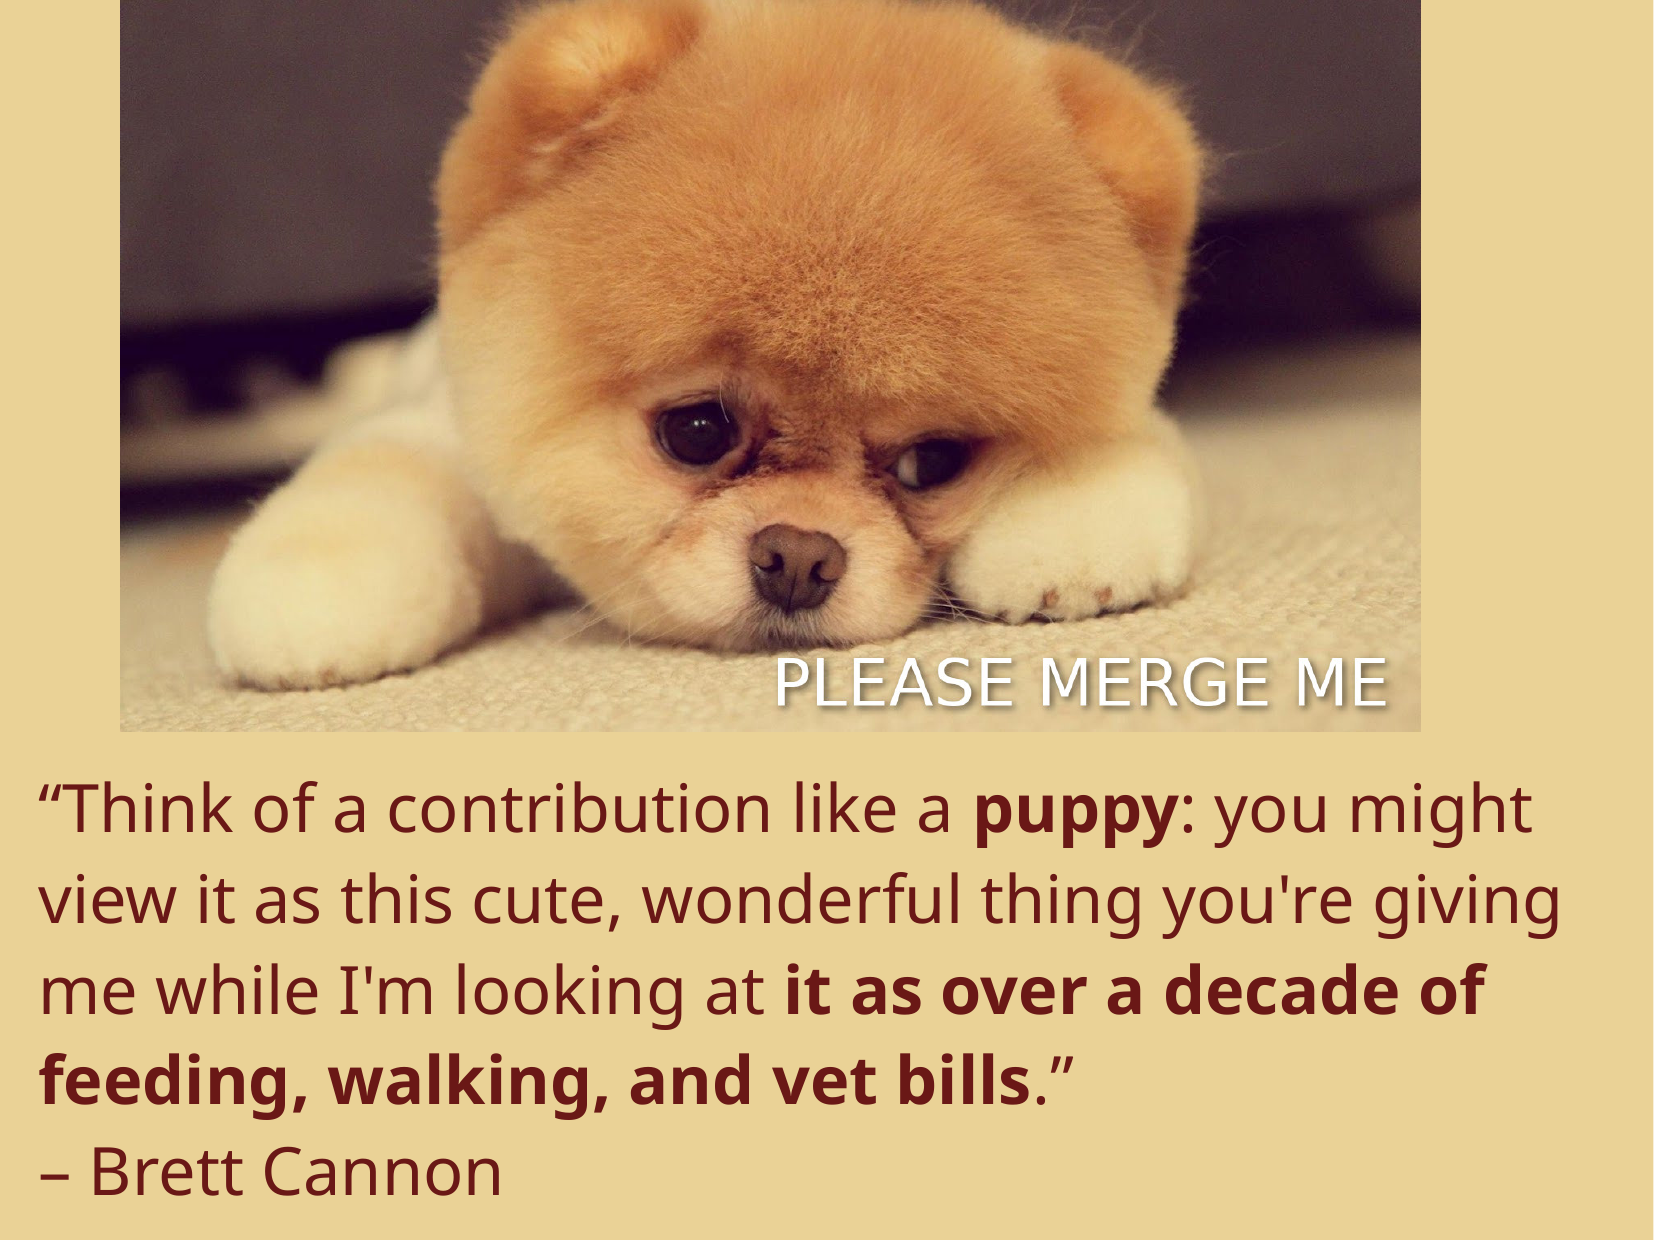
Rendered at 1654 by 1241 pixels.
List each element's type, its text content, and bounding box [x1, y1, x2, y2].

picture [120, 0, 1421, 732]
text_box “Think of a contribution like a puppy: you might view it as this cute, wonderful thing you're giving me while I'm looking at it as over a decade of feeding, walking, and vet bills.” – Brett Cannon [23, 754, 1654, 1215]
